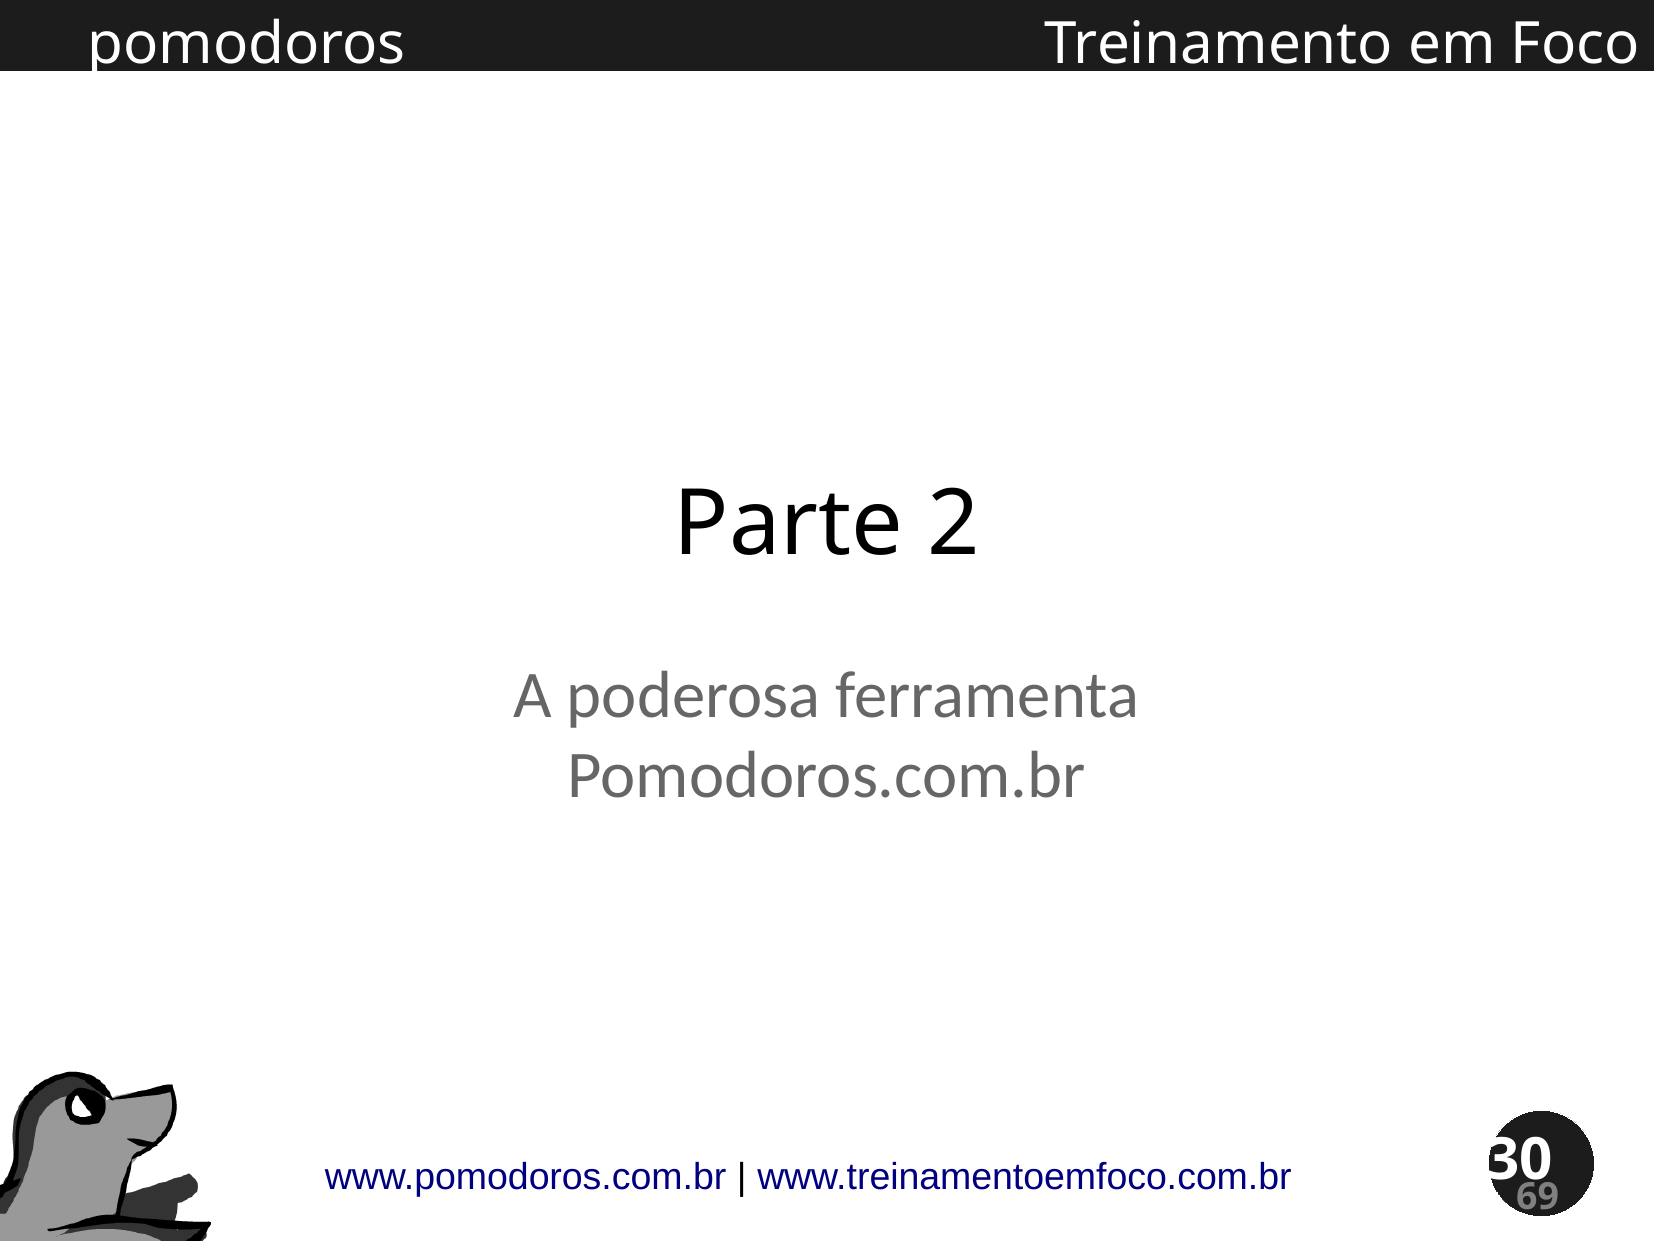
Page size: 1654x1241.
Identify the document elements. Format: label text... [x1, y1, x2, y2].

text_box Parte 2 [124, 385, 1530, 651]
text_box A poderosa ferramenta Pomodoros.com.br [248, 643, 1406, 961]
picture [0, 1003, 249, 1241]
